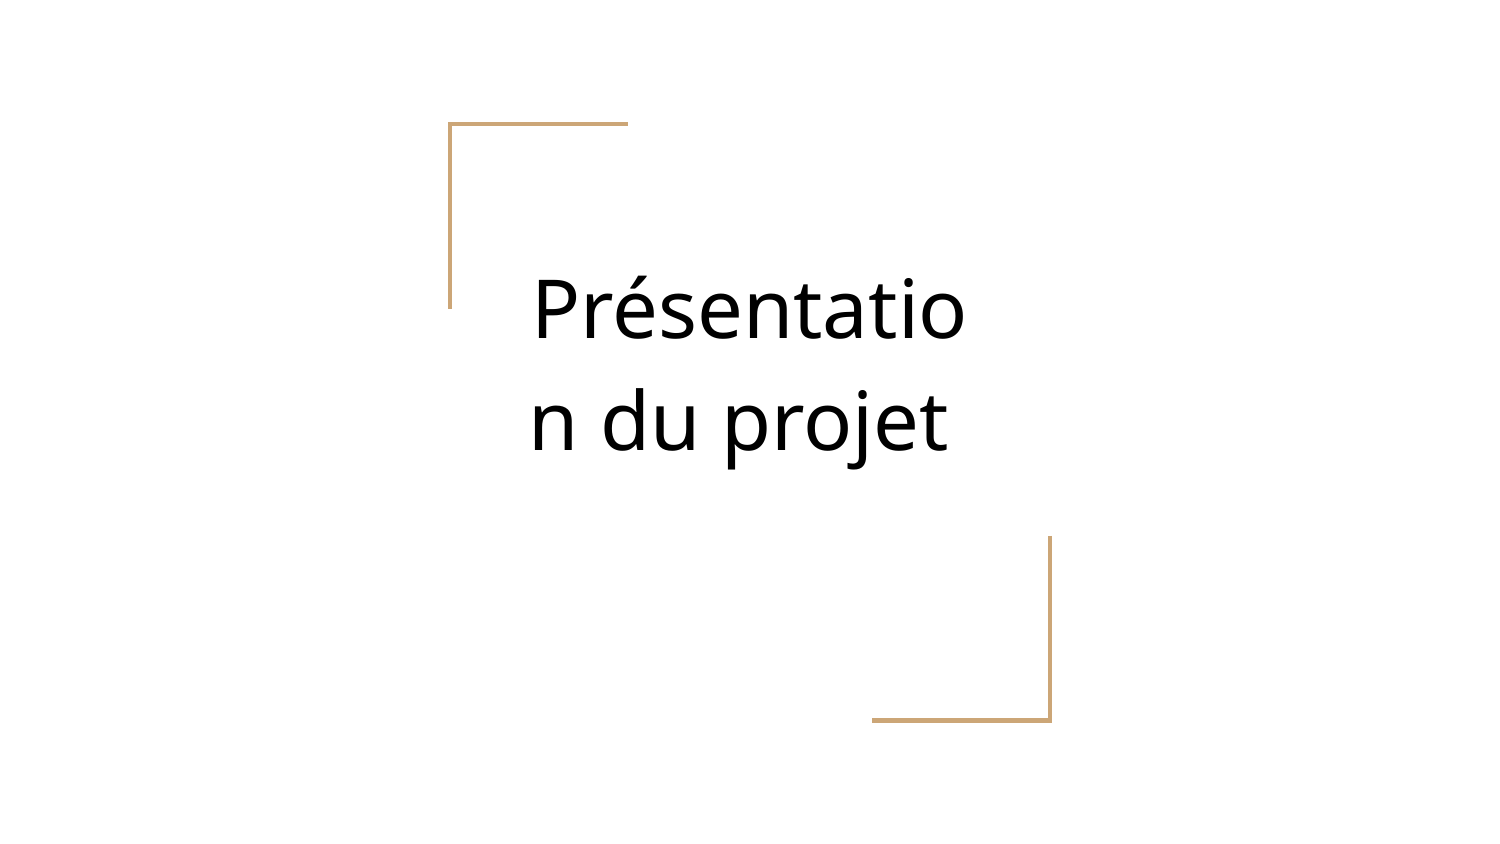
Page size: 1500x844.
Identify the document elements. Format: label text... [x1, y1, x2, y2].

title Présentation du projet [499, 236, 1001, 490]
